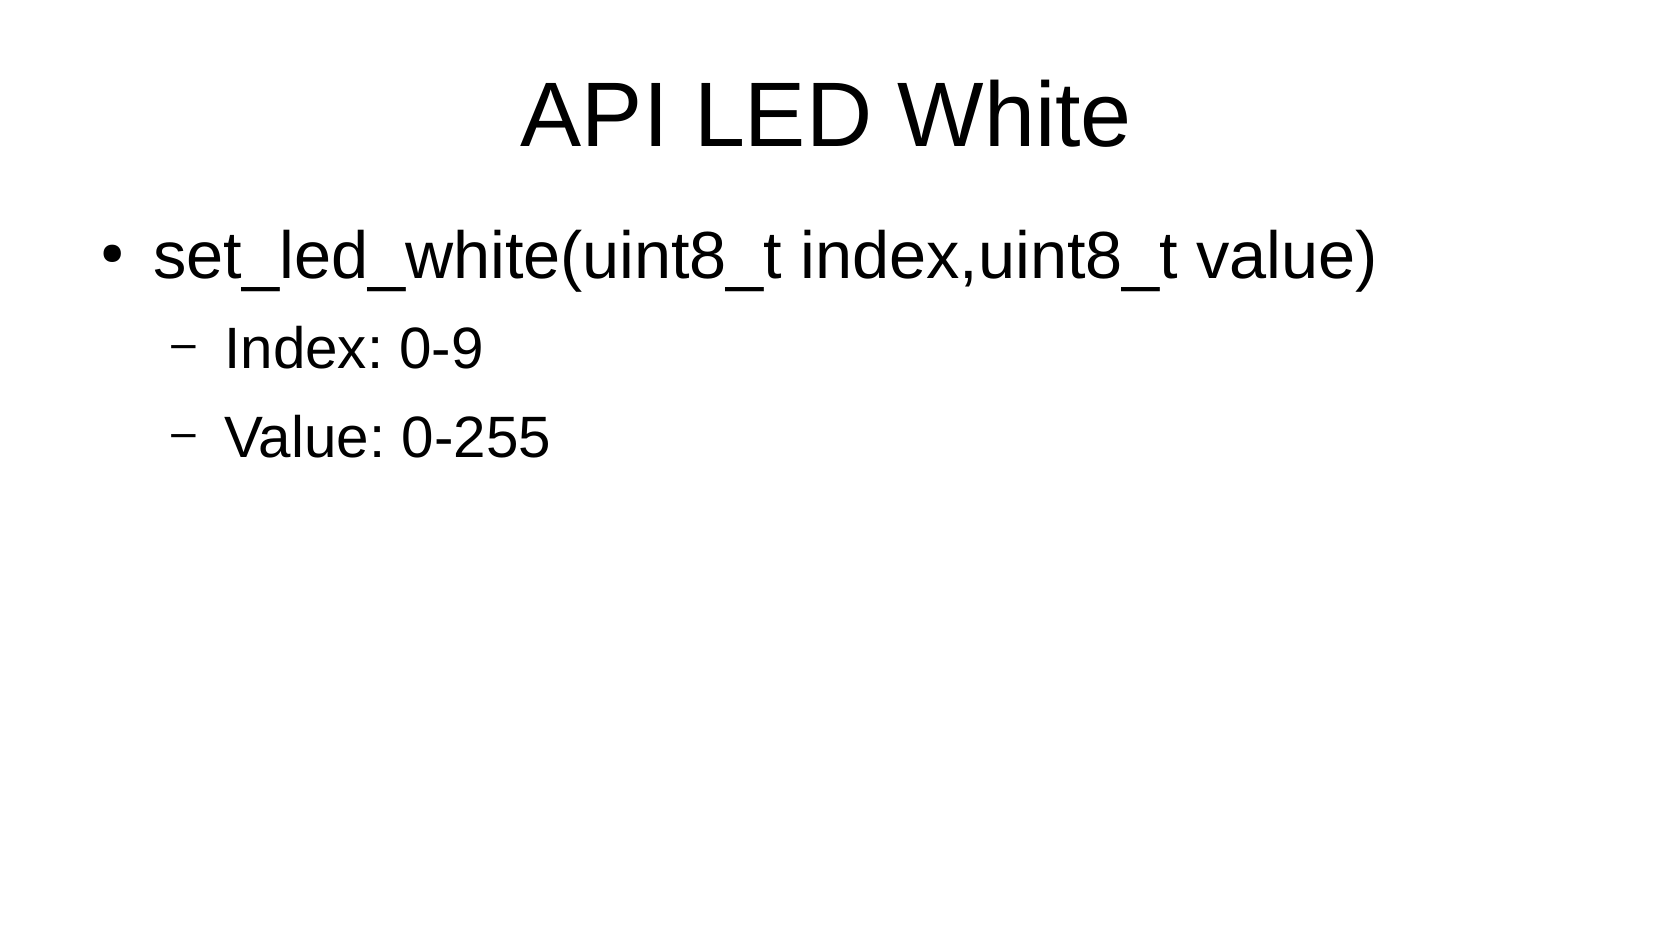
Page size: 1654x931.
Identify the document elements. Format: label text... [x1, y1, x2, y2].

title API LED White [82, 37, 1571, 193]
list set_led_white(uint8_t index,uint8_t value) Index: 0-9 Value: 0-255 [82, 217, 1571, 758]
